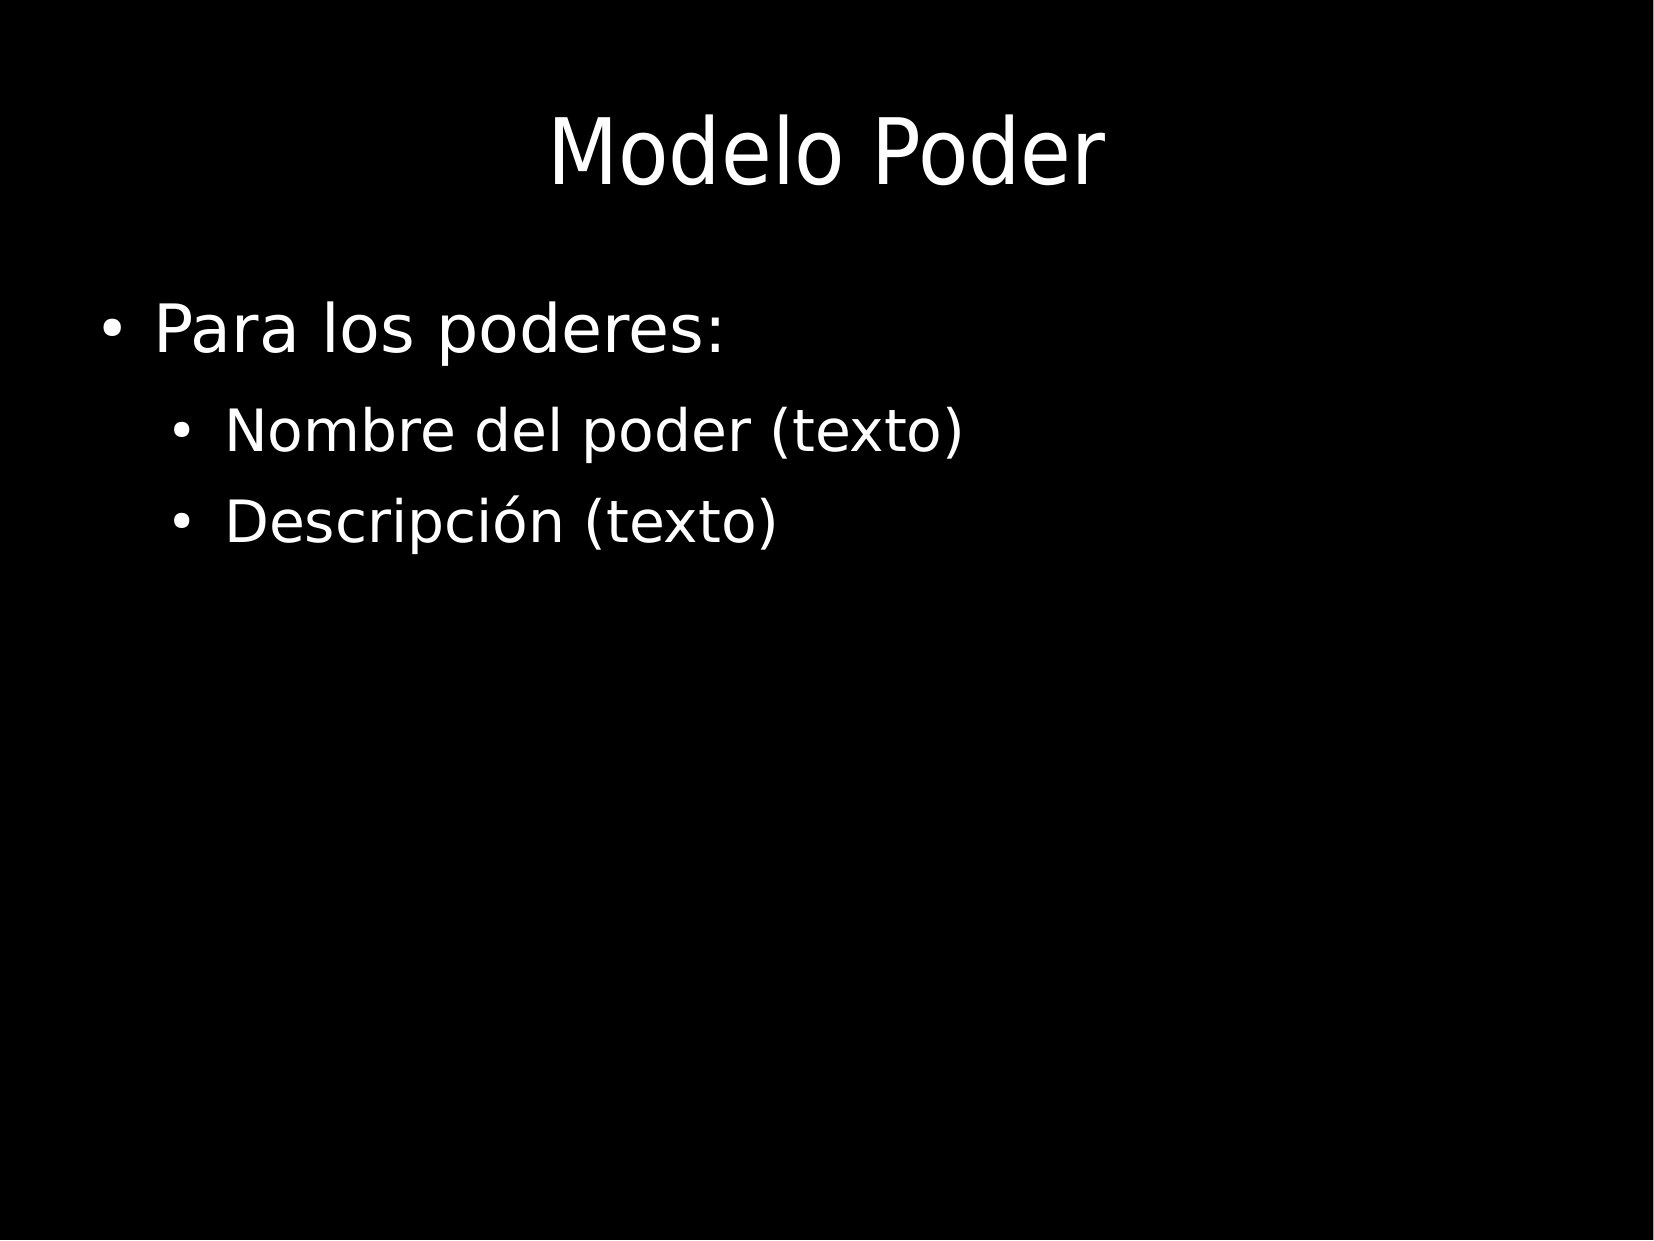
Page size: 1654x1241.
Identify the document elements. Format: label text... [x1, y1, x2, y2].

title Modelo Poder [82, 49, 1571, 257]
list Para los poderes: Nombre del poder (texto) Descripción (texto) [82, 290, 1571, 1109]
